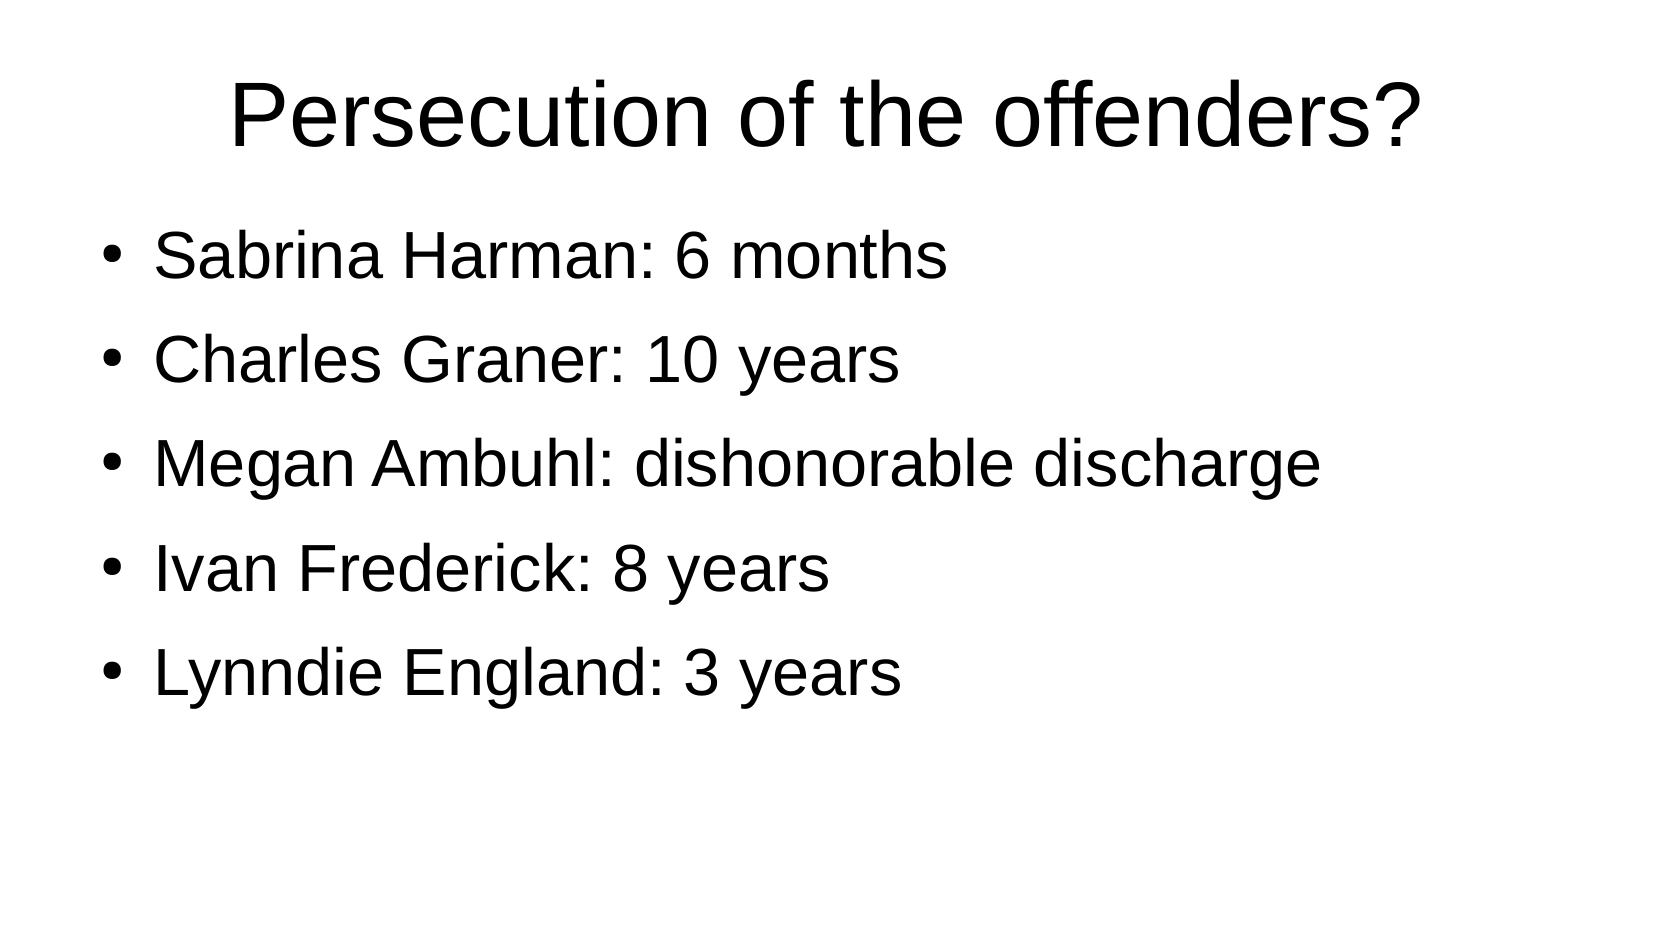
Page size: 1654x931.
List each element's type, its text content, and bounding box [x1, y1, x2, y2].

title Persecution of the offenders? [82, 37, 1571, 193]
list Sabrina Harman: 6 months Charles Graner: 10 years Megan Ambuhl: dishonorable discharge Ivan Frederick: 8 years Lynndie England: 3 years [82, 217, 1571, 758]
